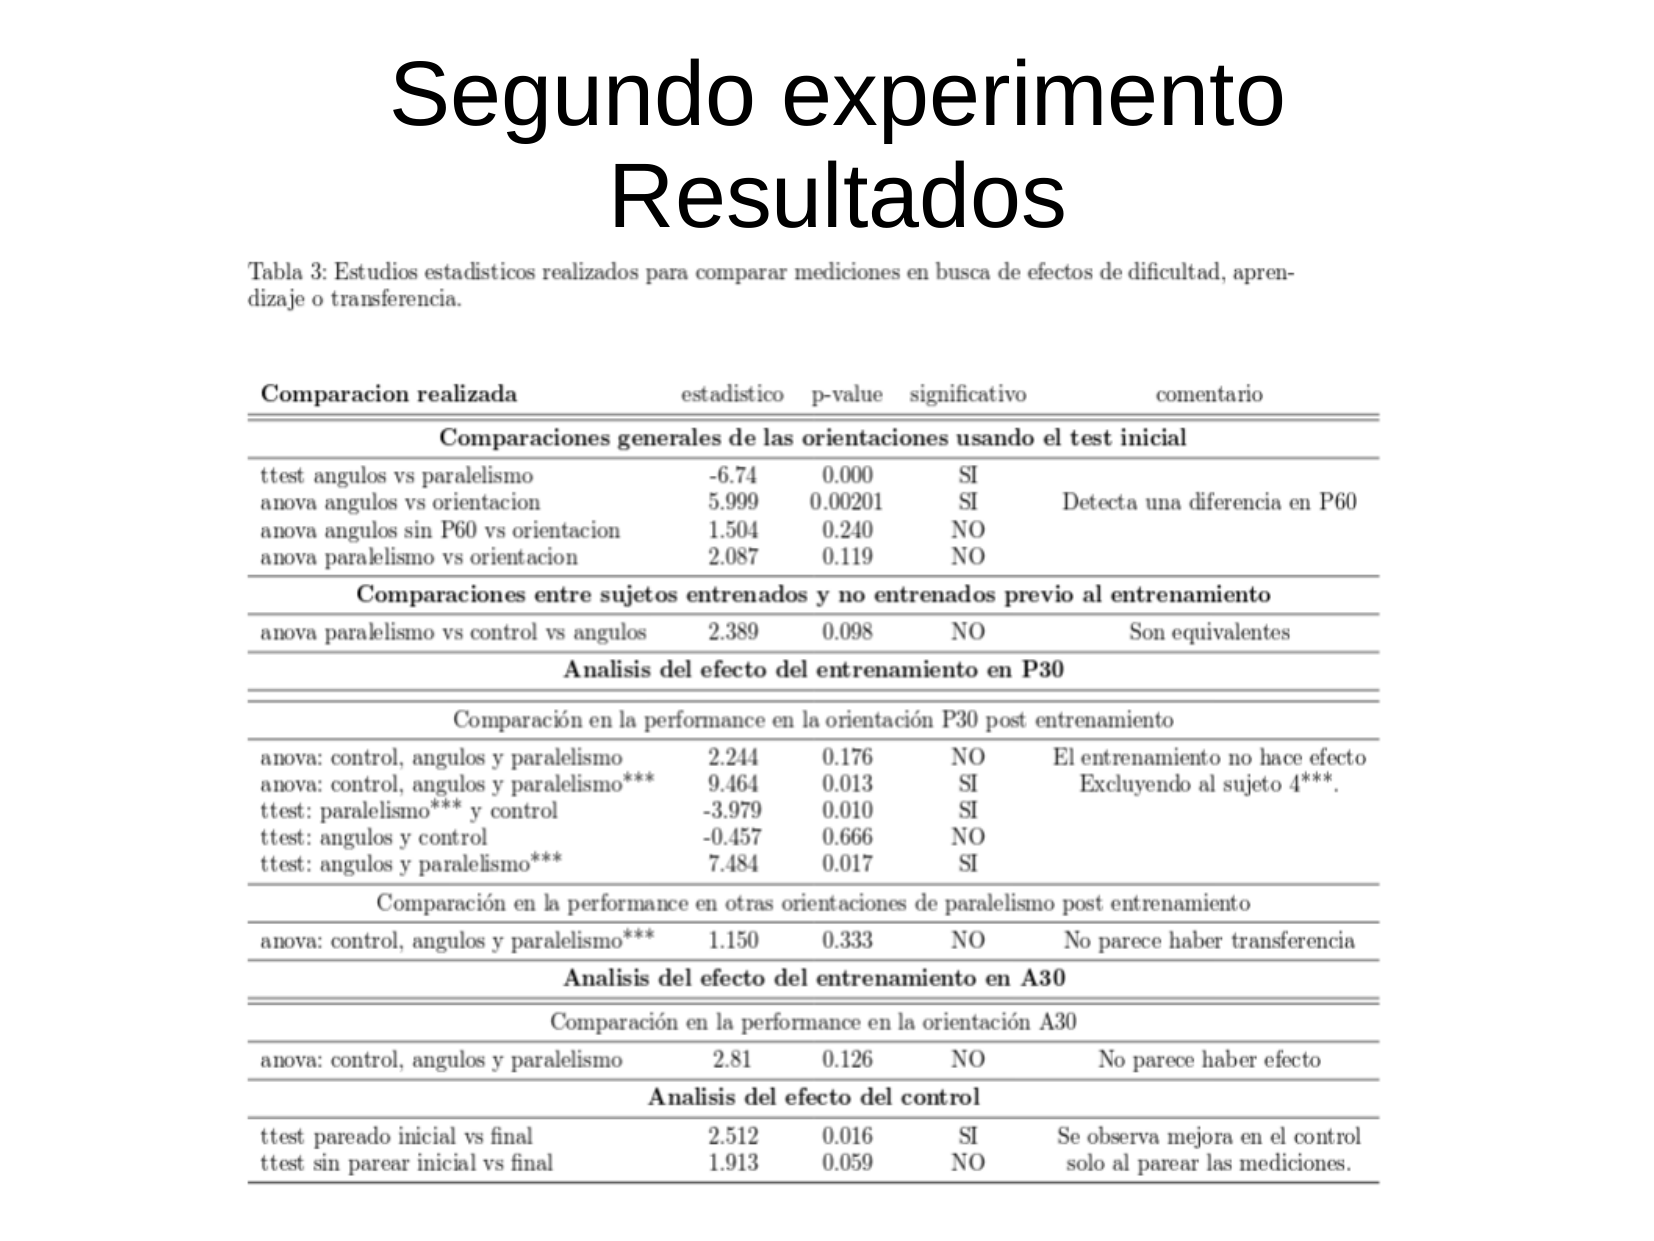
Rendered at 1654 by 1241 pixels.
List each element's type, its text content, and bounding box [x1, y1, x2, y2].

picture [223, 245, 1418, 1229]
title Segundo experimento Resultados [94, 40, 1583, 249]
